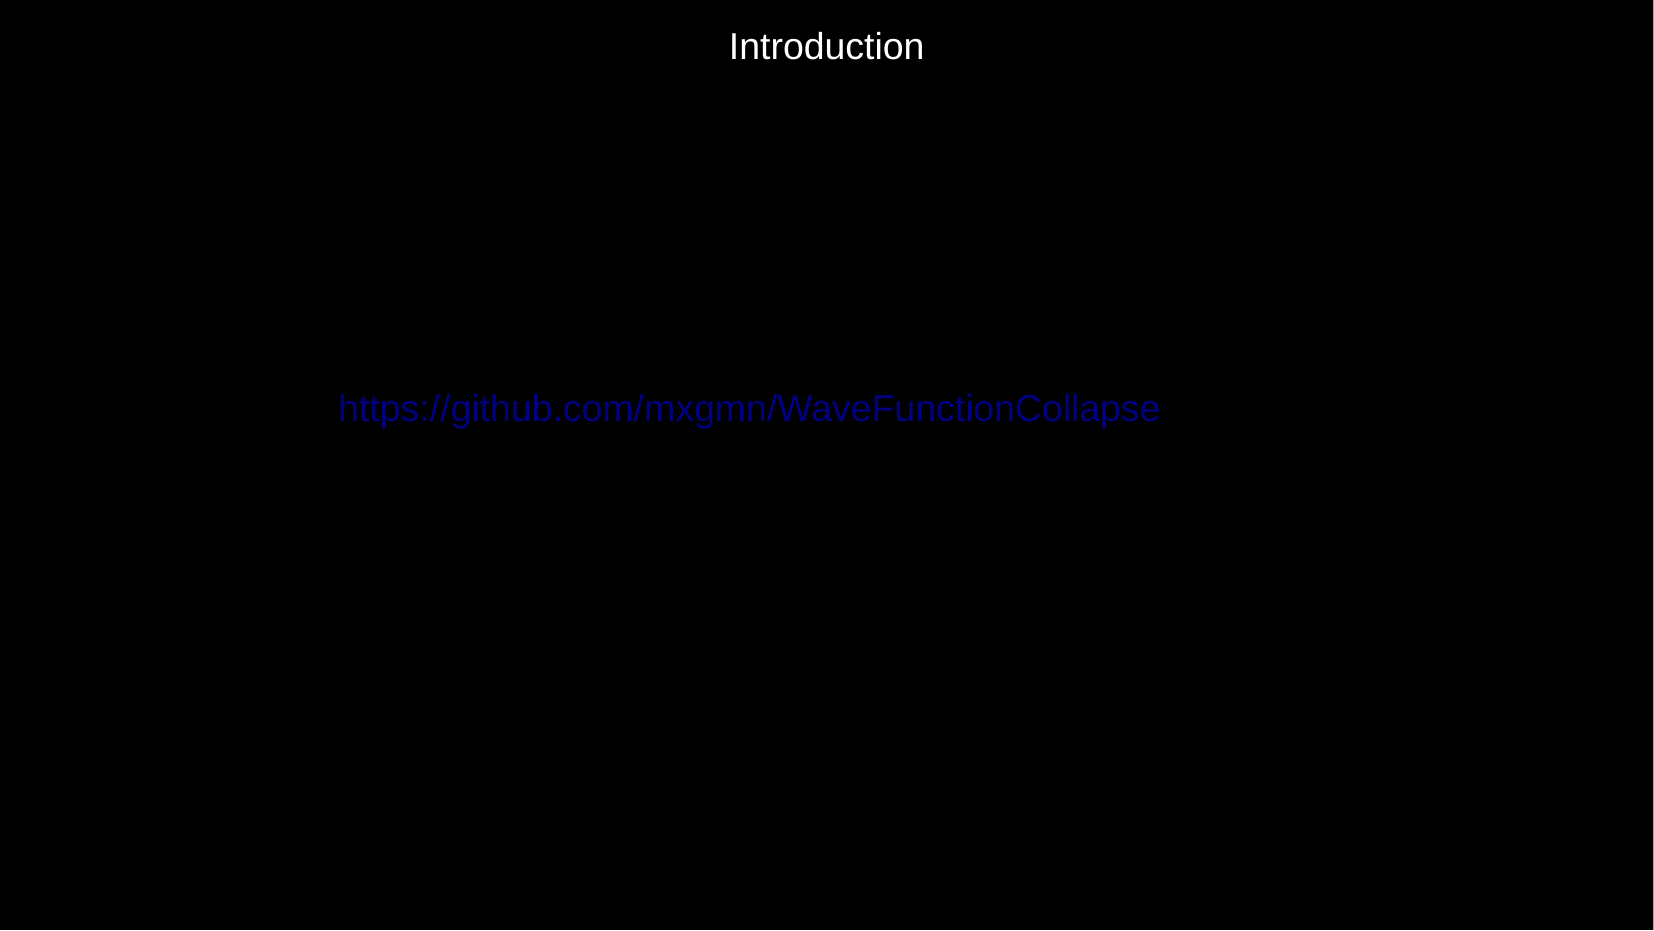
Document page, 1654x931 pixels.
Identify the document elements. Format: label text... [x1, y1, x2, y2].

text_box Introduction [0, 18, 1654, 76]
text_box https://github.com/mxgmn/WaveFunctionCollapse [323, 379, 1426, 451]
